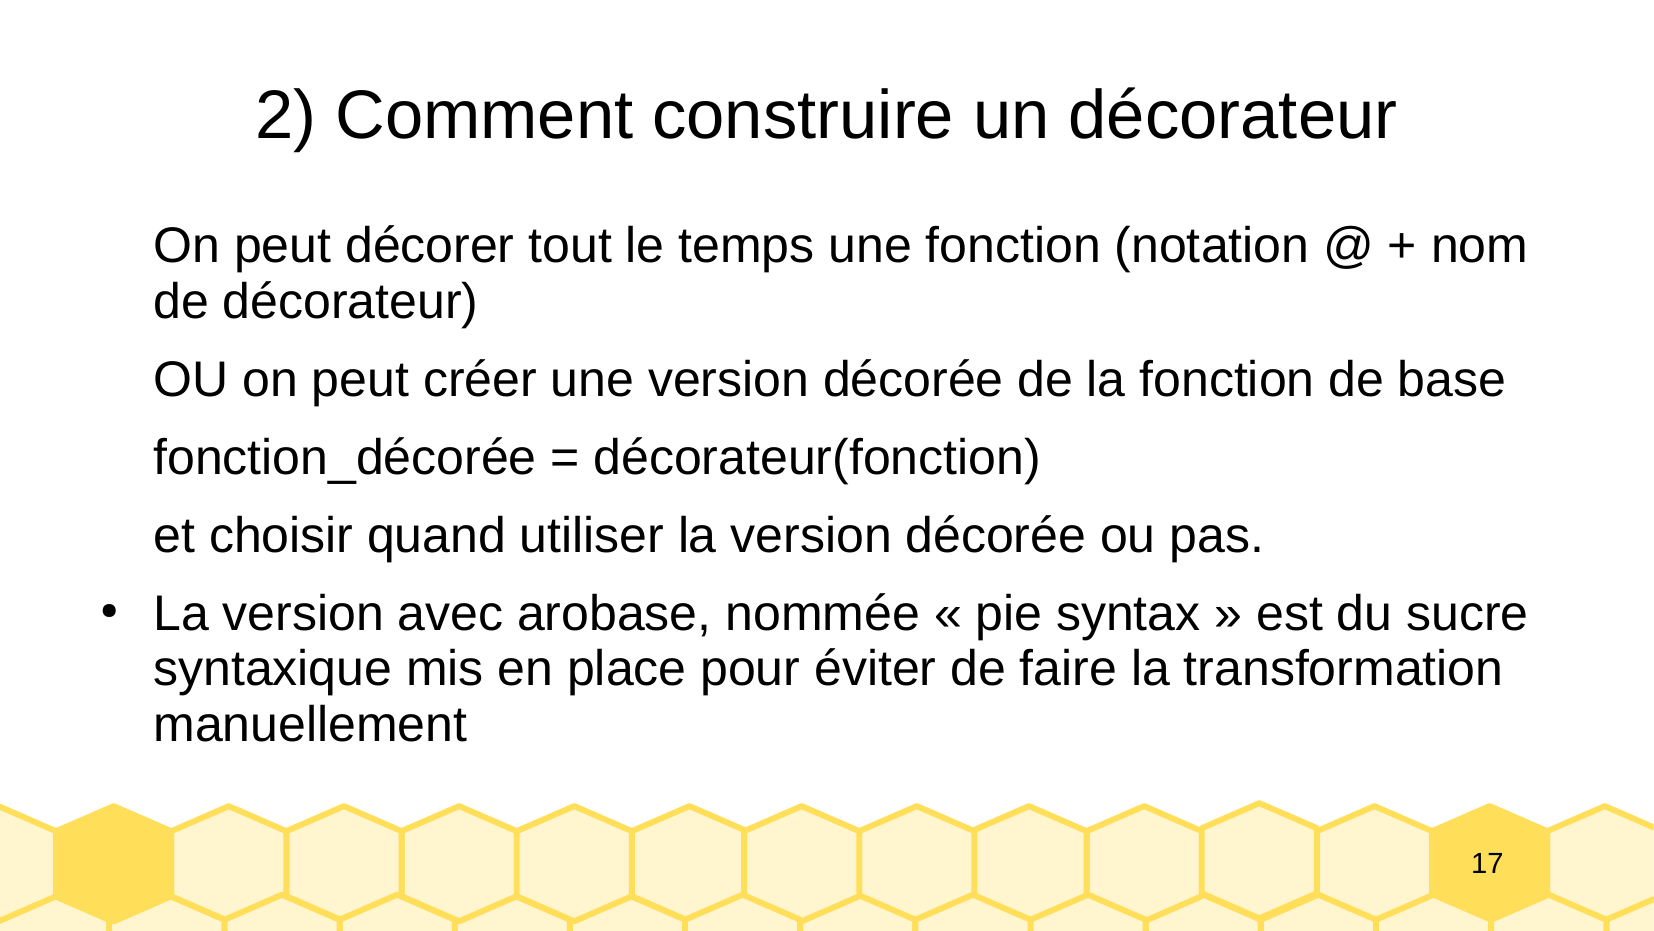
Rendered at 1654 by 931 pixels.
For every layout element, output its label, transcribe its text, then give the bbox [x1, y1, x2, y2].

title 2) Comment construire un décorateur [82, 37, 1571, 193]
list On peut décorer tout le temps une fonction (notation @ + nom de décorateur) OU on peut créer une version décorée de la fonction de base fonction_décorée = décorateur(fonction) et choisir quand utiliser la version décorée ou pas. La version avec arobase, nommée « pie syntax » est du sucre syntaxique mis en place pour éviter de faire la transformation manuellement [82, 217, 1571, 758]
